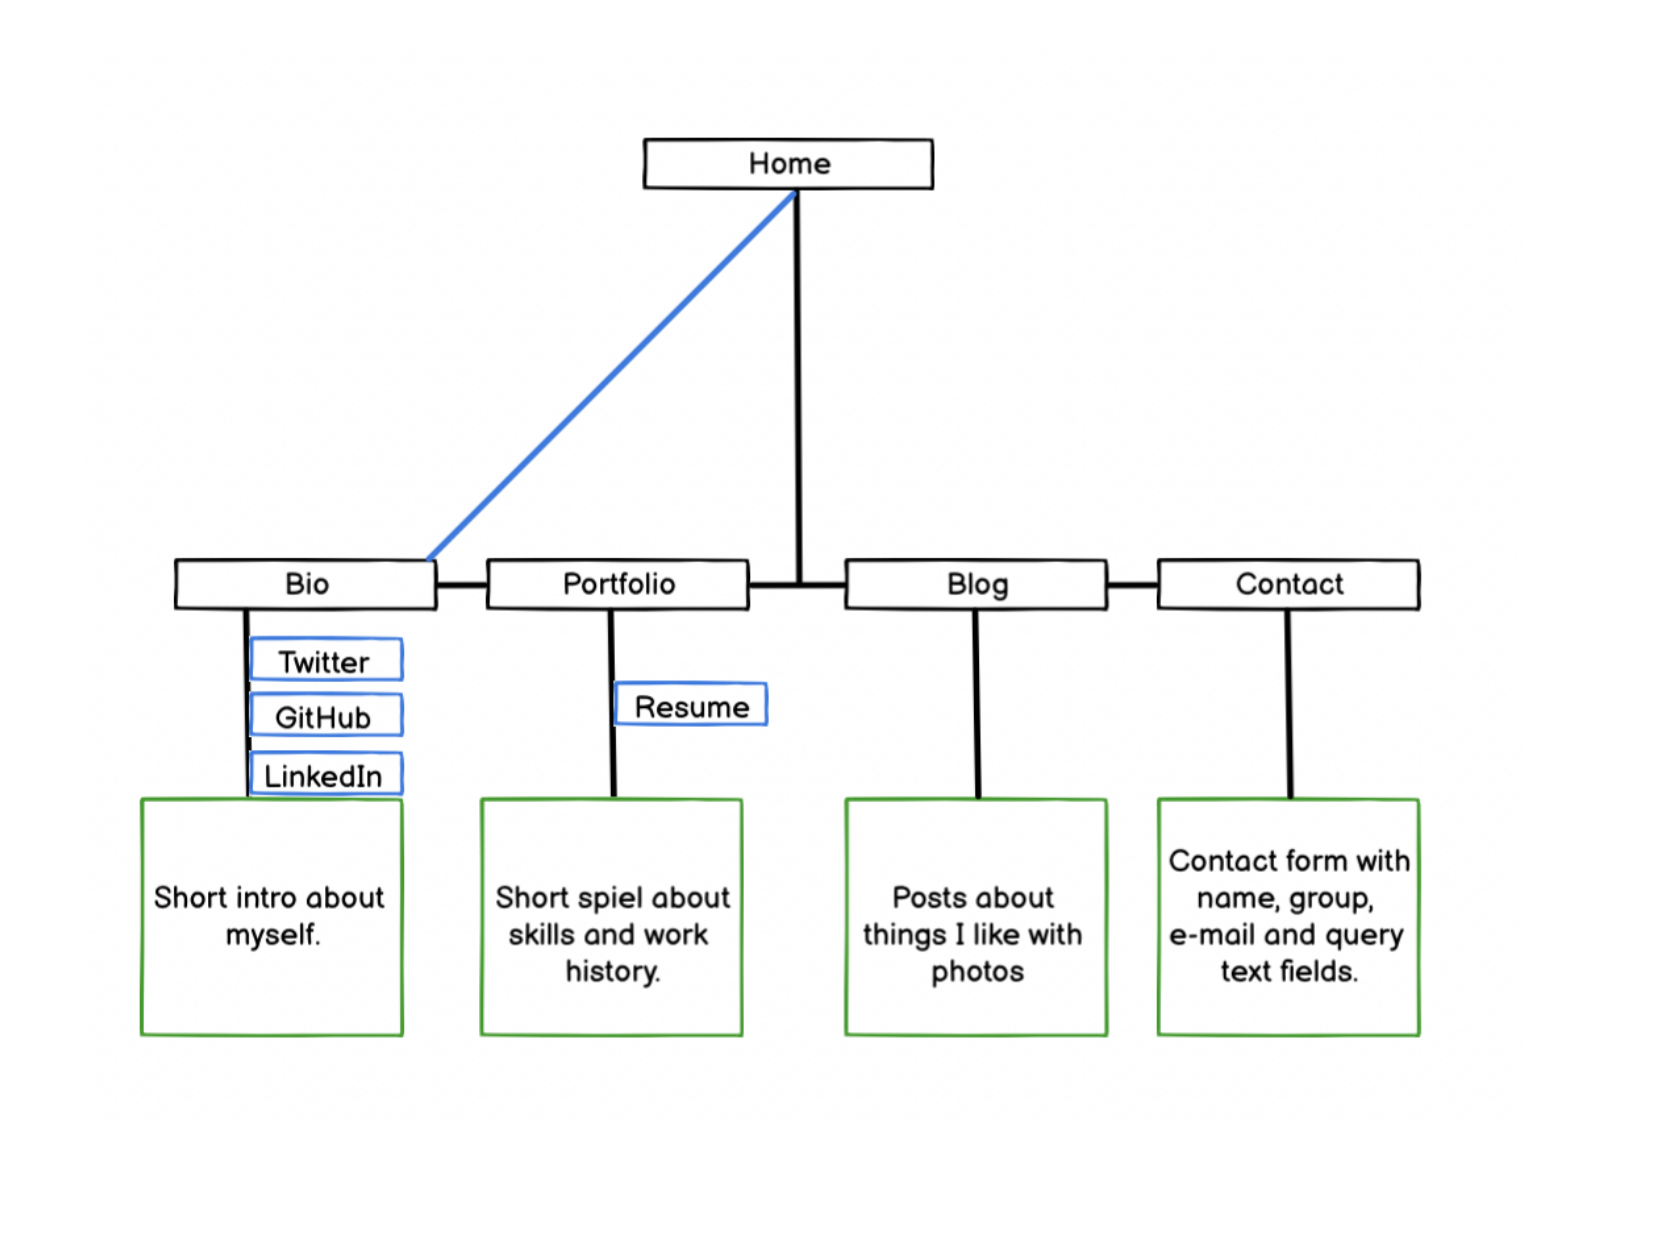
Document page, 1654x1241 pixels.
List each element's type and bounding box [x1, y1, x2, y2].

picture [82, 47, 1524, 1123]
